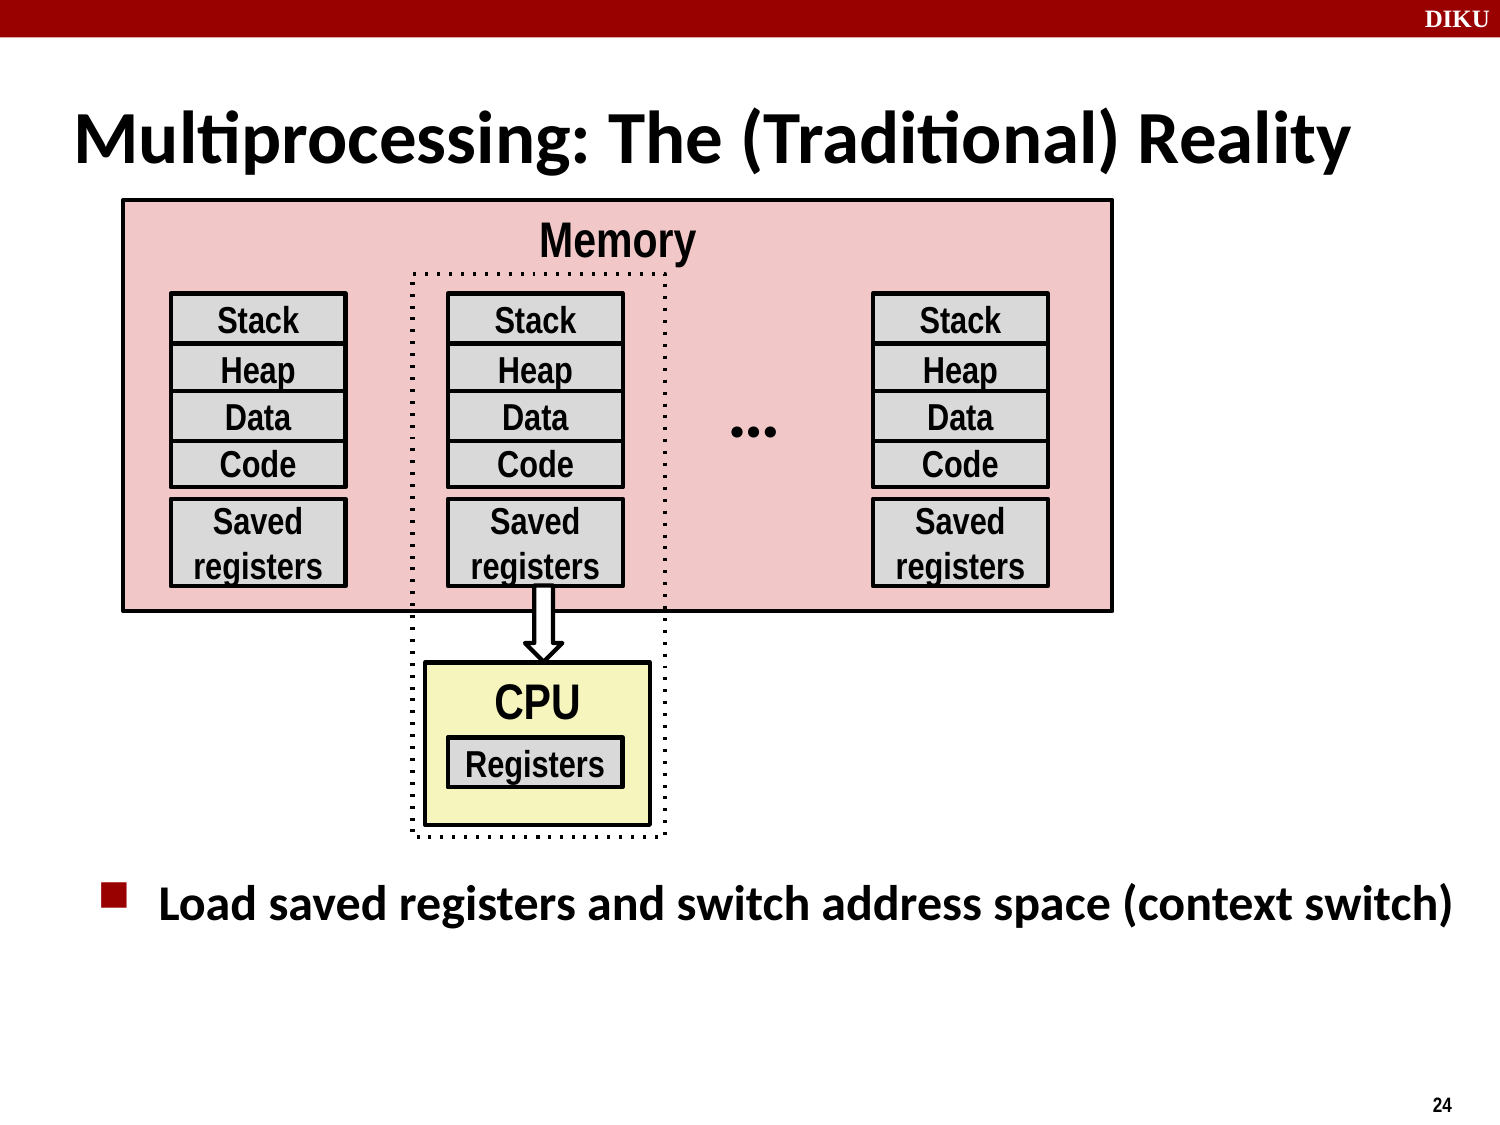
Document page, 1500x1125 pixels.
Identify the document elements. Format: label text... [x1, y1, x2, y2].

text_box Saved registers [872, 498, 1048, 587]
text_box Code [170, 441, 346, 488]
text_box Data [170, 390, 346, 441]
text_box Data [447, 390, 623, 441]
text_box Heap [560, 366, 567, 380]
text_box Stack [447, 293, 623, 343]
text_box [524, 585, 563, 662]
text_box Multiprocessing: The (Traditional) Reality [58, 71, 1450, 197]
text_box Saved registers [170, 498, 346, 587]
text_box Memory [123, 200, 1113, 612]
text_box Saved registers [447, 498, 623, 587]
text_box CPU [425, 662, 650, 825]
text_box Code [447, 441, 623, 488]
text_box Heap [282, 366, 289, 380]
text_box Heap [985, 366, 992, 380]
text_box Heap [872, 343, 1048, 390]
text_box Stack [170, 293, 346, 343]
text_box … [713, 355, 796, 460]
text_box Code [872, 441, 1048, 488]
text_box Heap [447, 343, 623, 390]
text_box Data [872, 390, 1048, 441]
text_box Registers [447, 737, 623, 788]
text_box Load saved registers and switch address space (context switch) [87, 862, 1488, 950]
text_box Stack [872, 293, 1048, 343]
text_box Heap [170, 343, 346, 390]
